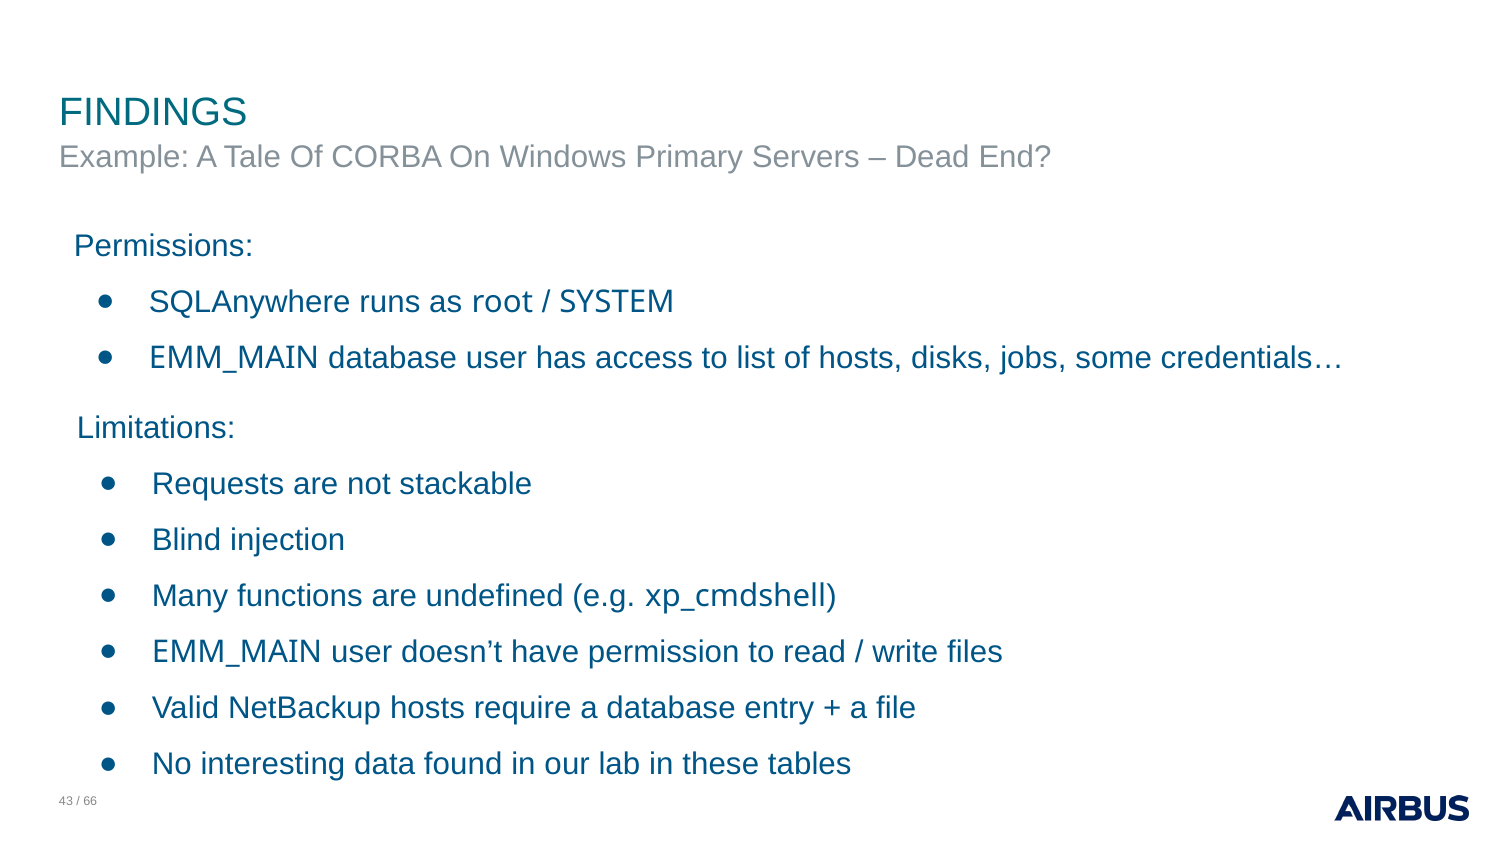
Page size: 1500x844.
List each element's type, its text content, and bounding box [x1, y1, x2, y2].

text_box Permissions: SQLAnywhere runs as root / SYSTEM EMM_MAIN database user has access to list of hosts, disks, jobs, some credentials… [58, 191, 1441, 390]
text_box Limitations: Requests are not stackable Blind injection Many functions are undefined (e.g. xp_cmdshell) EMM_MAIN user doesn’t have permission to read / write files Valid NetBackup hosts require a database entry + a file No interesting data found in our lab in these tables [61, 390, 1438, 797]
picture [1334, 795, 1469, 821]
title FINDINGS Example: A Tale Of CORBA On Windows Primary Servers – Dead End? [58, 80, 1441, 191]
